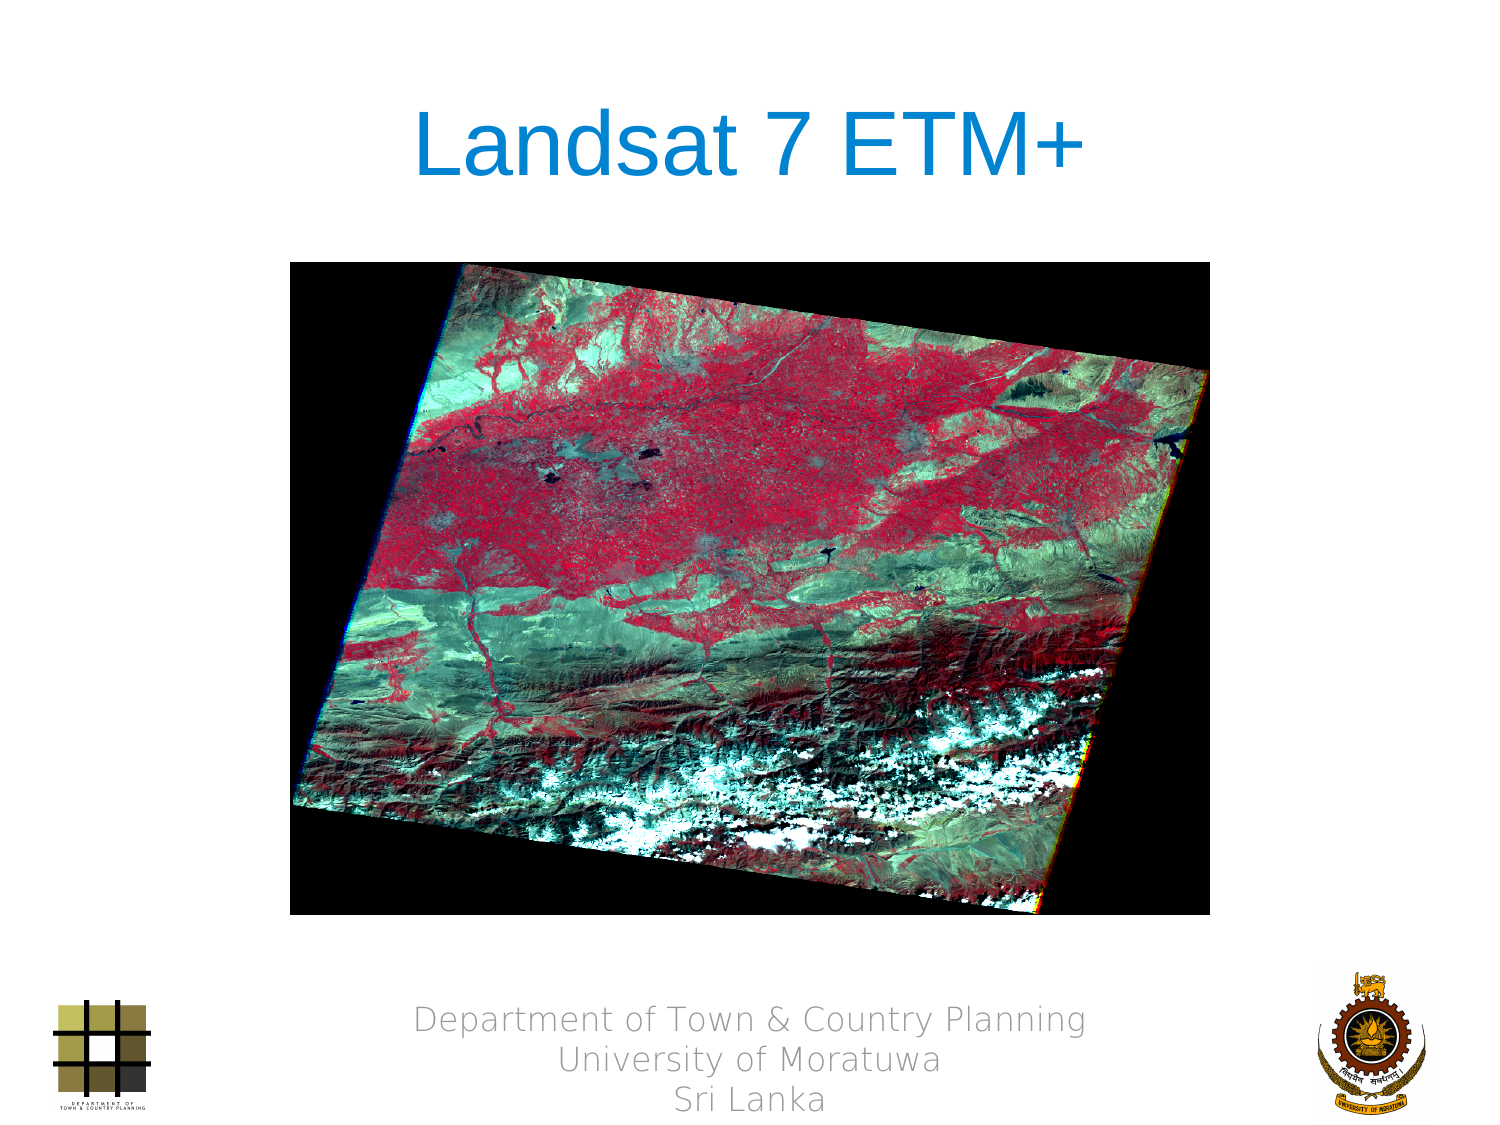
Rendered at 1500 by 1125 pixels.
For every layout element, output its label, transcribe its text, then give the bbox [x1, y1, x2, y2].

title Landsat 7 ETM+ [75, 45, 1426, 233]
picture [290, 262, 1210, 915]
picture [1312, 966, 1435, 1125]
picture [53, 1000, 151, 1110]
